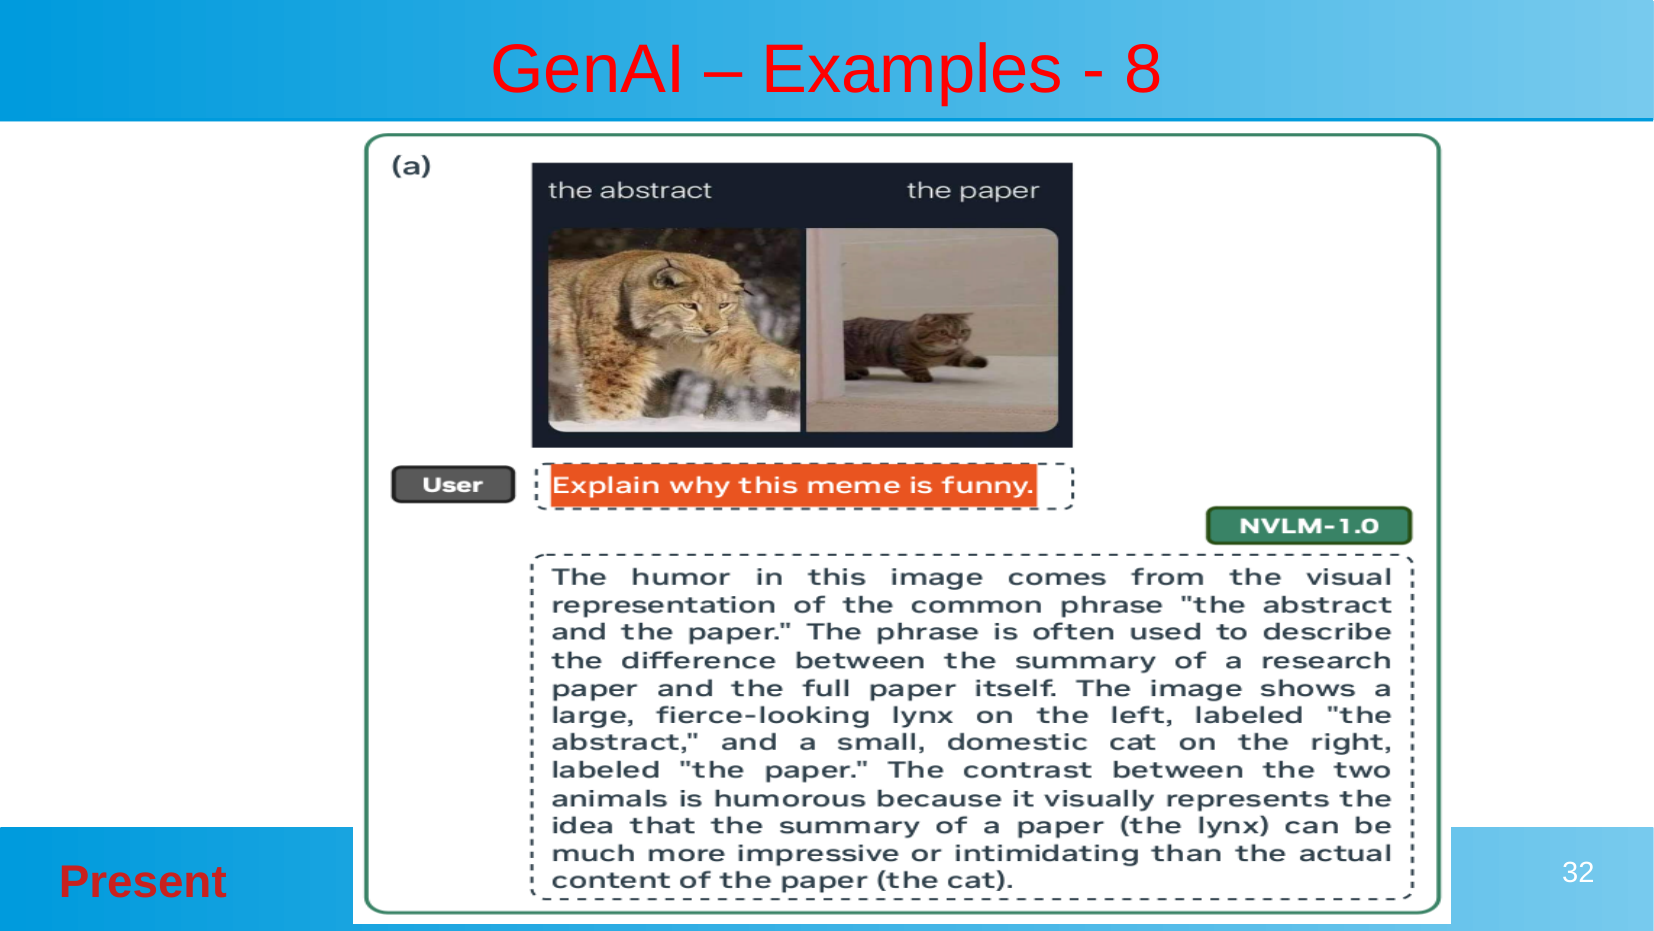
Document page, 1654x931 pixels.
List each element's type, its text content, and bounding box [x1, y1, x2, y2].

title GenAI – Examples - 8 [59, 29, 1595, 108]
picture [353, 125, 1451, 924]
